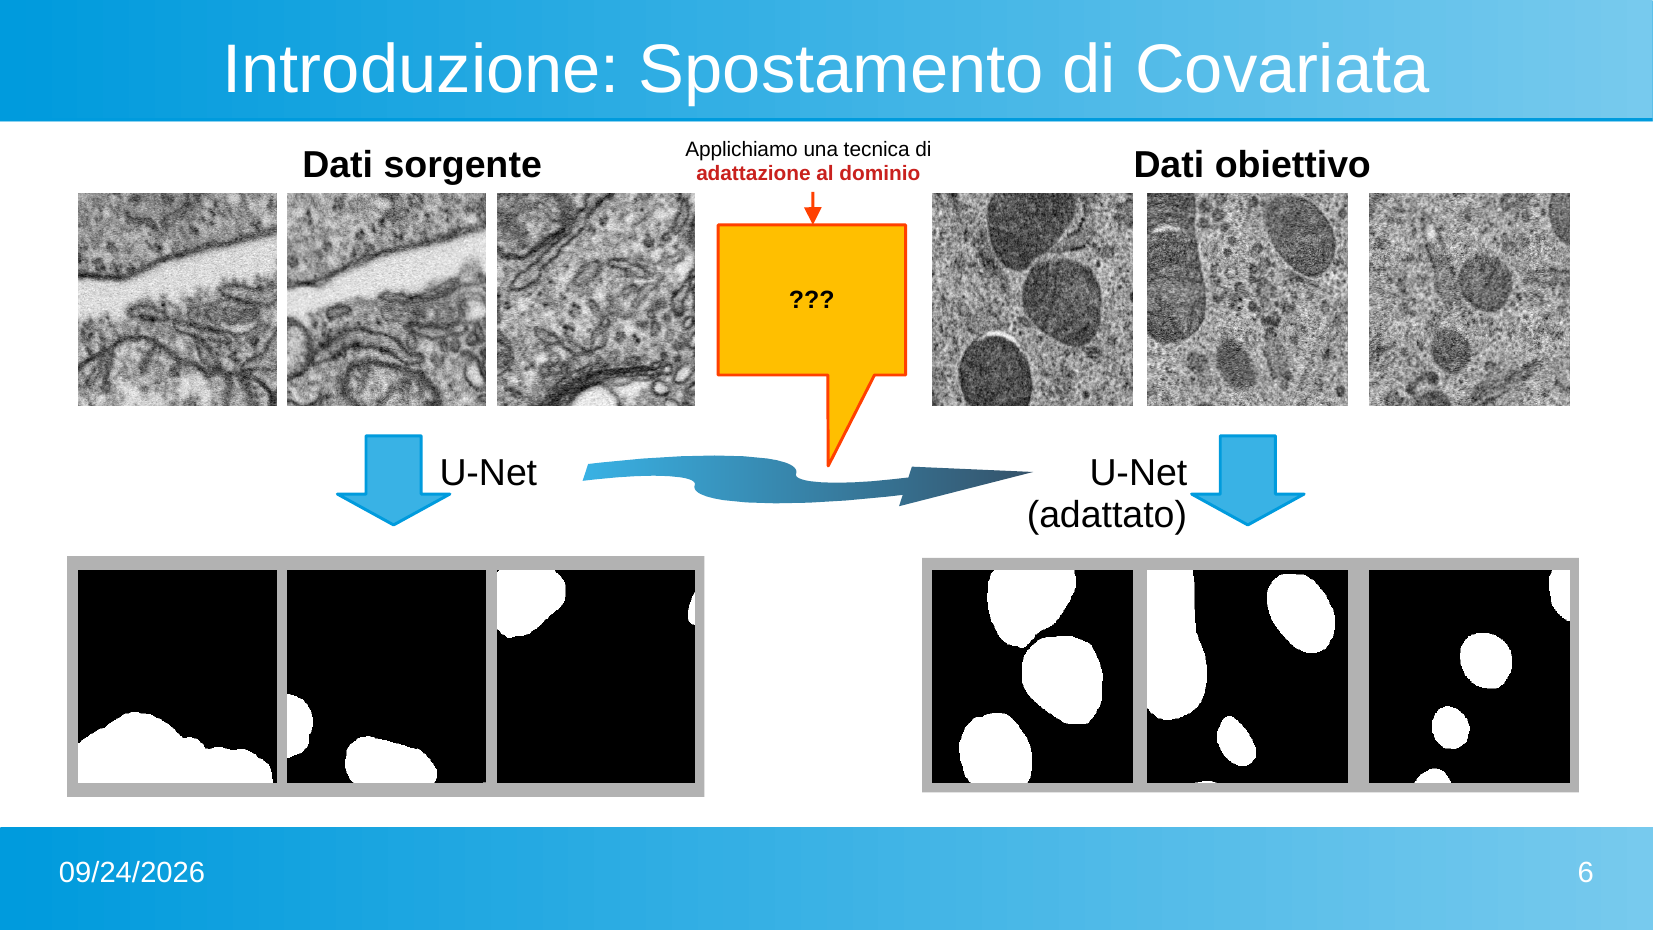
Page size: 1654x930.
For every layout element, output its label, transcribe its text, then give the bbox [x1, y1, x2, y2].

picture [1147, 194, 1348, 406]
picture [932, 193, 1133, 406]
text_box Dati sorgente [287, 136, 558, 194]
text_box [922, 557, 1579, 793]
text_box Dati obiettivo [1118, 136, 1387, 194]
picture [78, 570, 277, 783]
title Introduzione: Spostamento di Covariata [58, 29, 1594, 108]
picture [932, 570, 1133, 783]
text_box Applichiamo una tecnica di adattazione al dominio [670, 130, 950, 192]
text_box [1220, 435, 1305, 525]
text_box ??? [718, 224, 906, 466]
picture [497, 570, 695, 783]
text_box [67, 556, 705, 797]
picture [78, 193, 277, 406]
picture [1369, 570, 1570, 783]
picture [497, 193, 695, 406]
text_box [582, 455, 1034, 507]
picture [1147, 570, 1348, 783]
picture [1369, 193, 1570, 406]
text_box U-Net (adattato) [1012, 444, 1225, 557]
text_box [337, 435, 436, 525]
picture [287, 194, 486, 406]
picture [287, 570, 486, 783]
text_box U-Net [424, 444, 553, 502]
